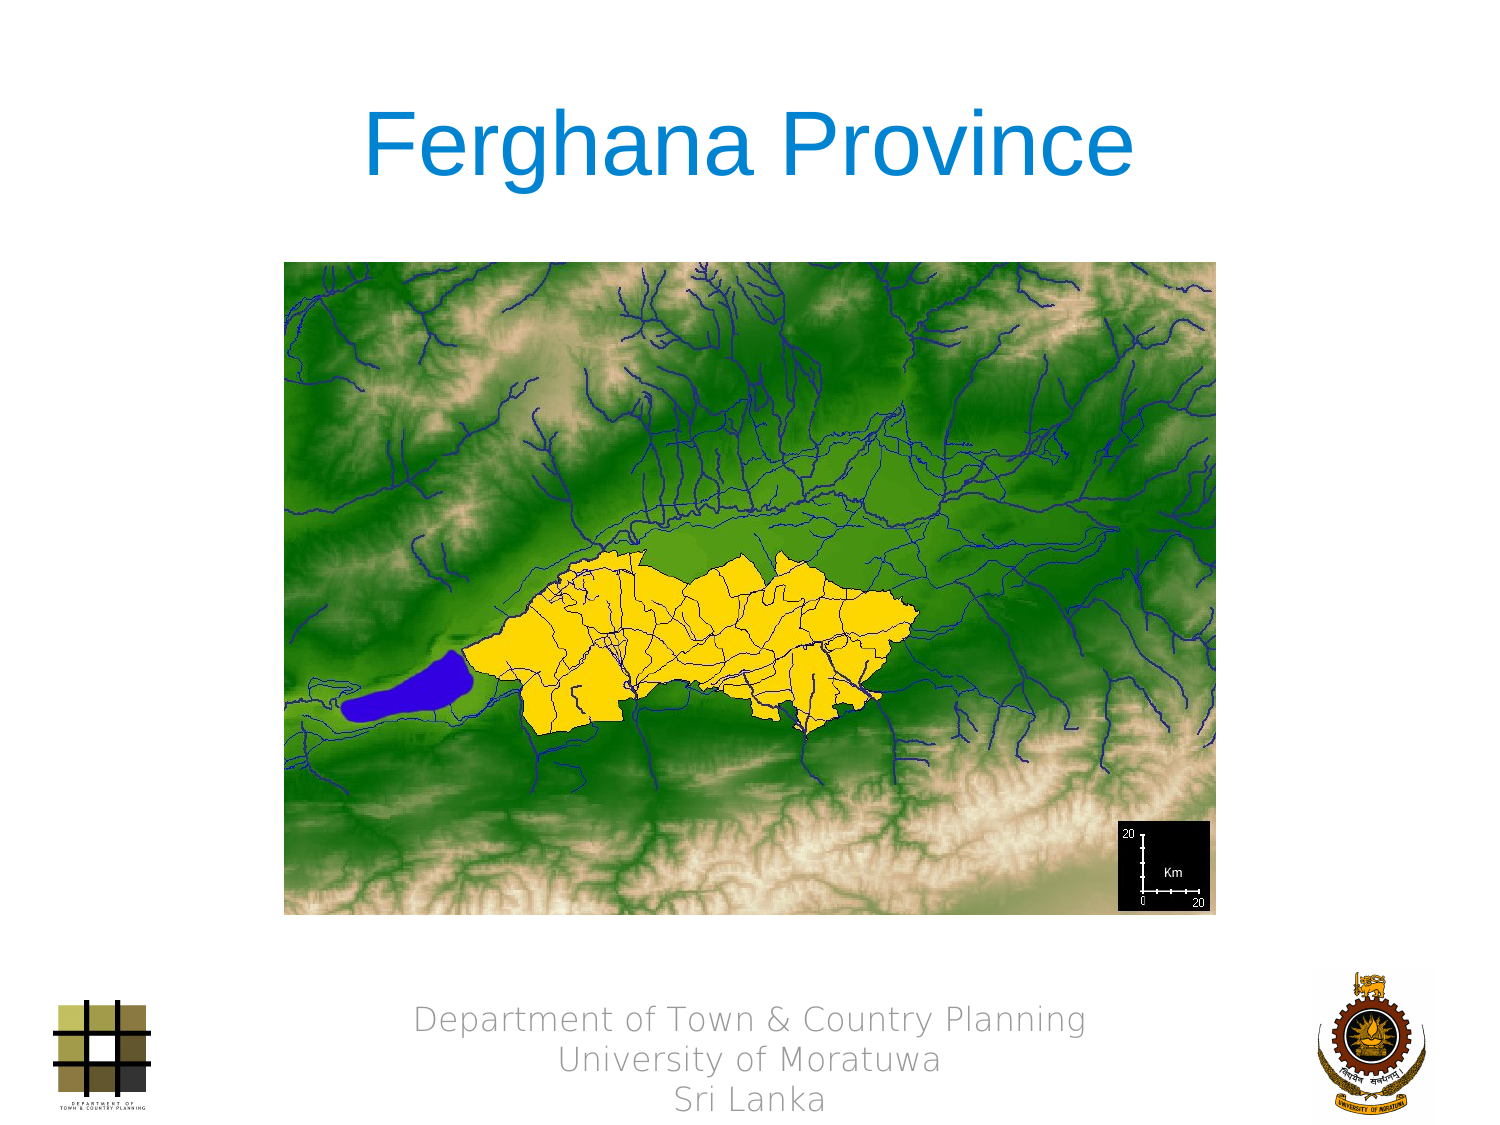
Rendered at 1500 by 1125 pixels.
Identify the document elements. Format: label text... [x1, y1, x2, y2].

picture [284, 262, 1216, 915]
title Ferghana Province [75, 45, 1426, 233]
picture [1312, 966, 1435, 1125]
picture [53, 1000, 151, 1110]
